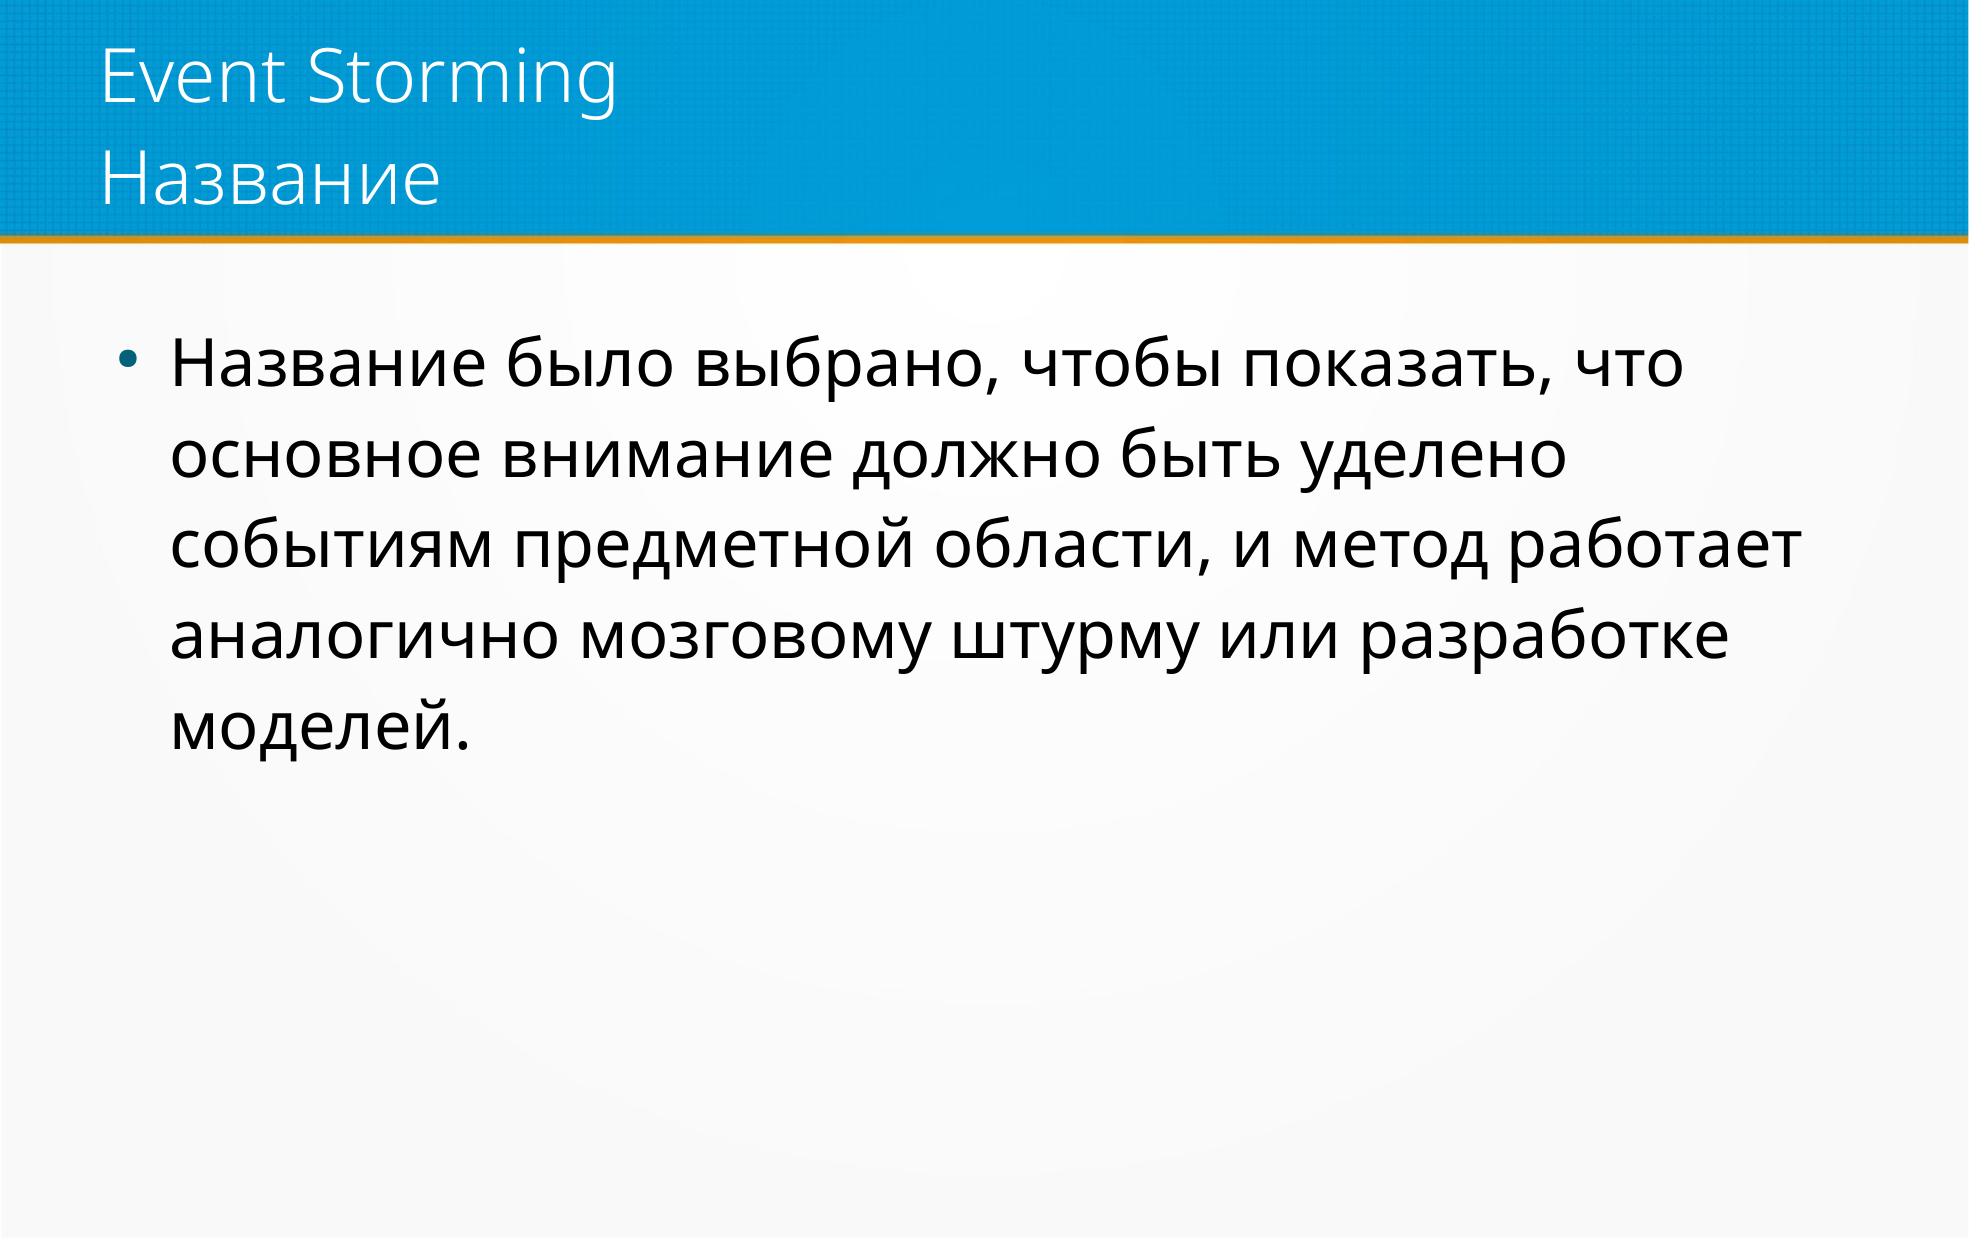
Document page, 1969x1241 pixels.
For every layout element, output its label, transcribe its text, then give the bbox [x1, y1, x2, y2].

list Название было выбрано, чтобы показать, что основное внимание должно быть уделено событиям предметной области, и метод работает аналогично мозговому штурму или разработке моделей. [98, 315, 1861, 1081]
title Event Storming Название [98, 19, 1870, 227]
picture [0, 233, 1969, 1241]
